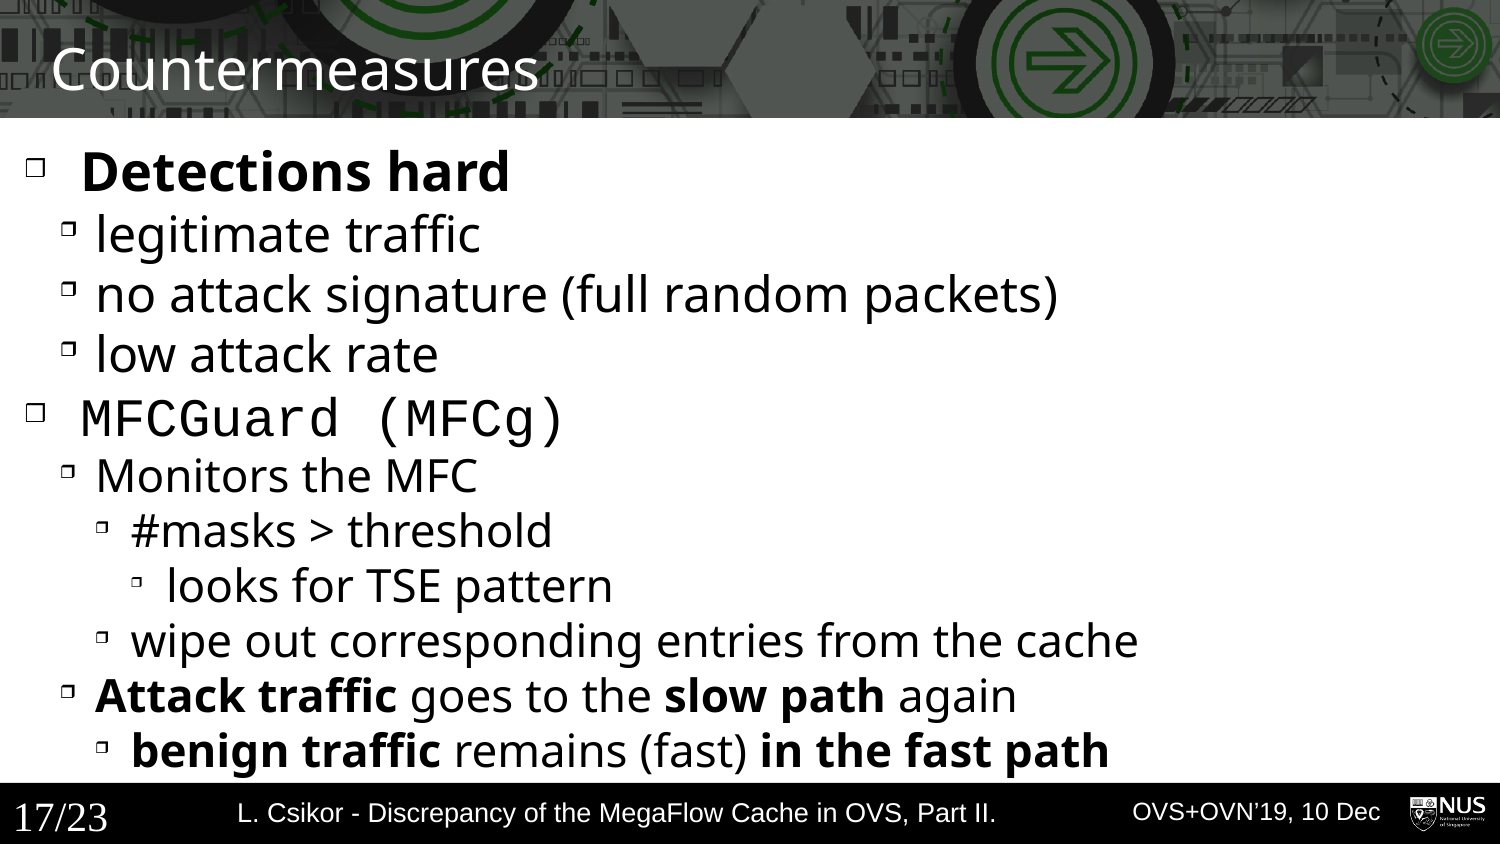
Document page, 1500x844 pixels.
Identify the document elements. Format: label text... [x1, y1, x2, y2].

text_box Detections hard legitimate traffic no attack signature (full random packets) low attack rate MFCGuard (MFCg) Monitors the MFC #masks > threshold looks for TSE pattern wipe out corresponding entries from the cache Attack traffic goes to the slow path again benign traffic remains (fast) in the fast path [9, 129, 1490, 770]
picture [0, 0, 1500, 118]
picture [1395, 782, 1500, 844]
text_box Countermeasures [35, 37, 1386, 97]
